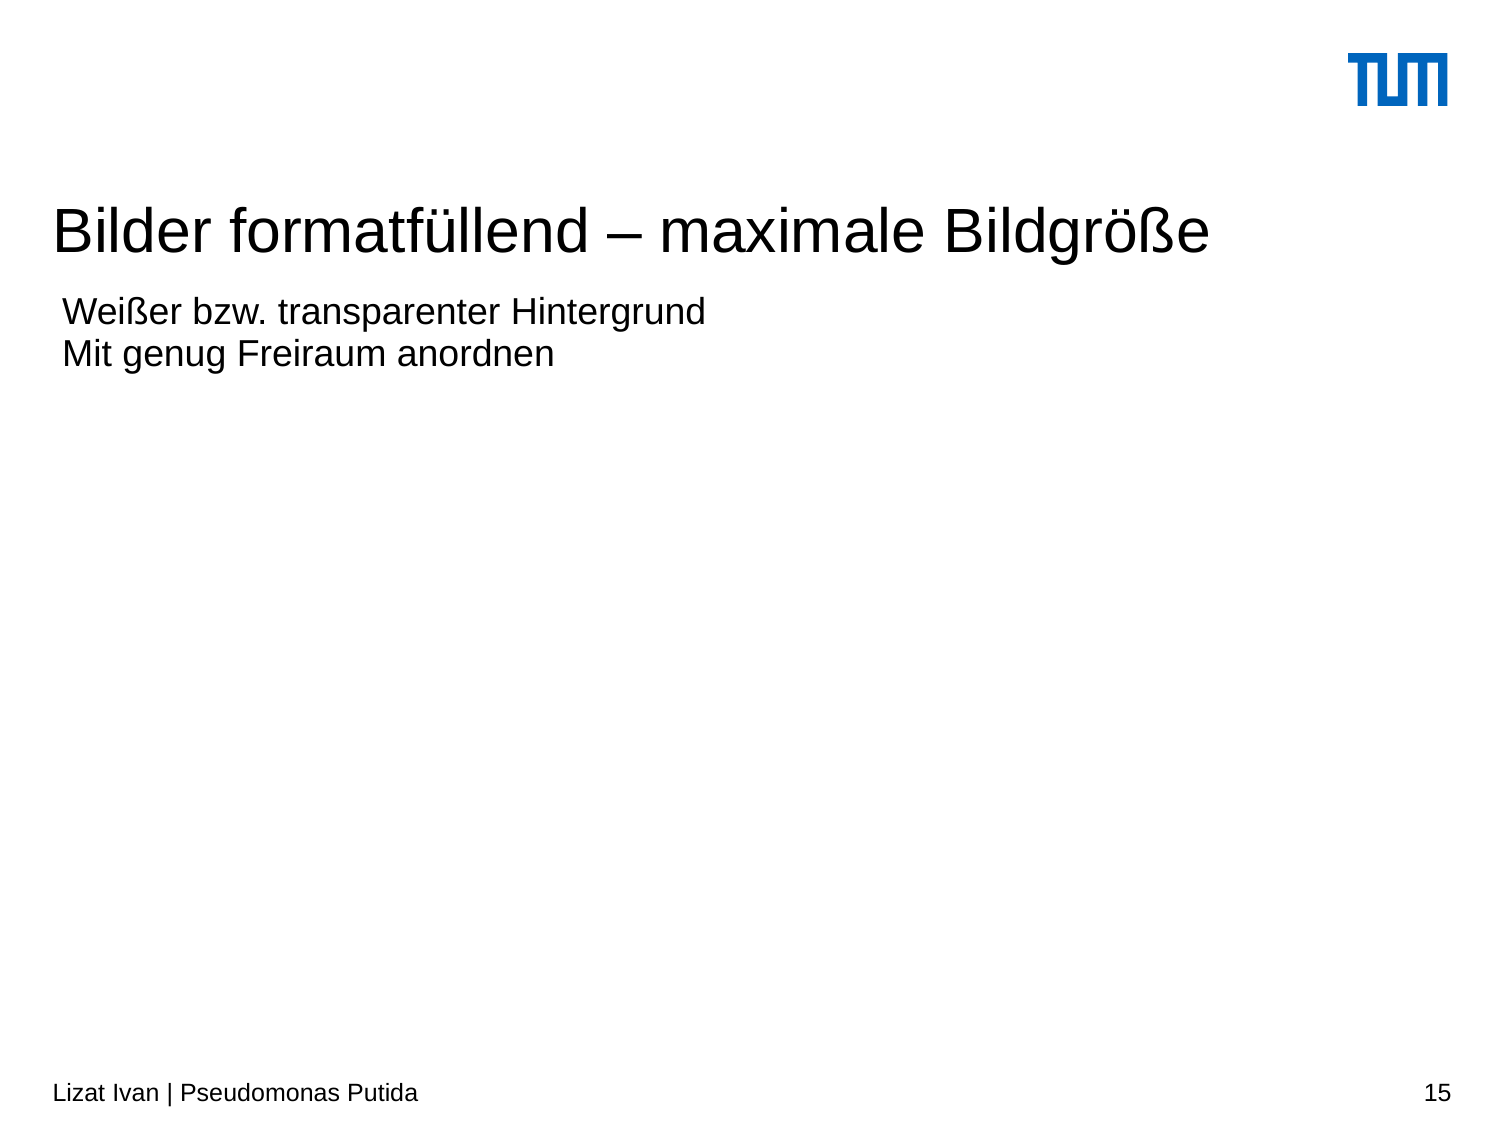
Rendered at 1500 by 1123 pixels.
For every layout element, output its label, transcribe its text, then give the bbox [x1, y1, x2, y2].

title Bilder formatfüllend – maximale Bildgröße [52, 195, 1453, 266]
text_box Weißer bzw. transparenter Hintergrund Mit genug Freiraum anordnen [47, 283, 1217, 383]
